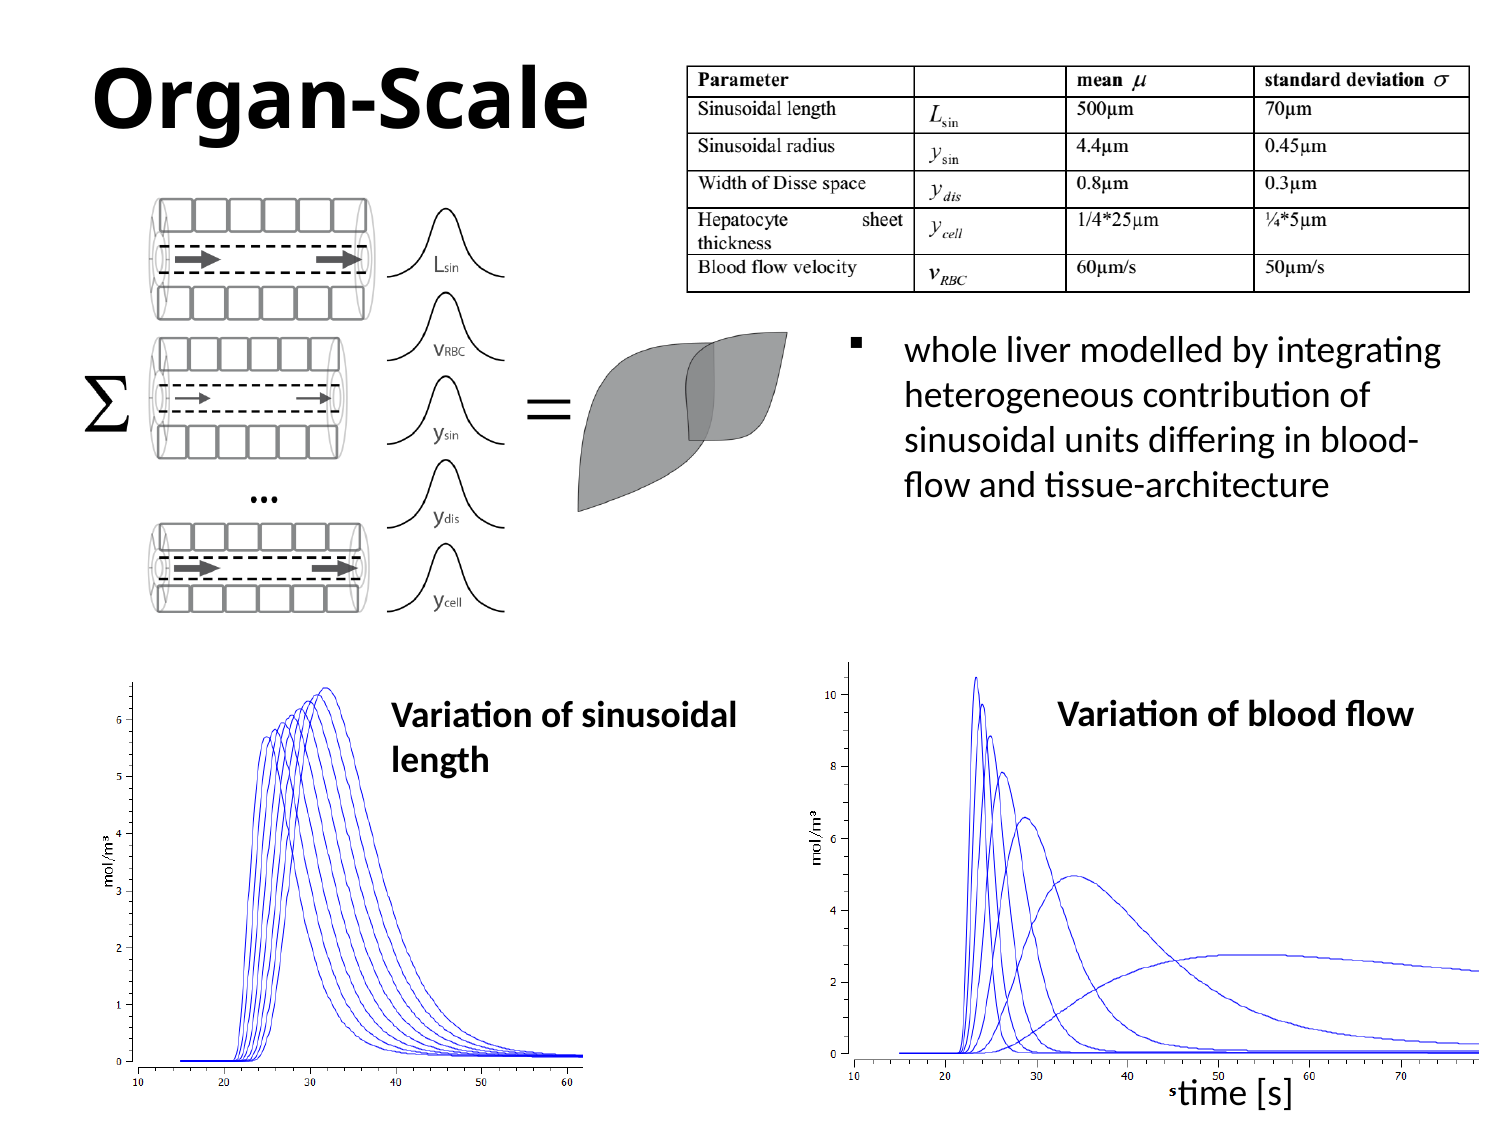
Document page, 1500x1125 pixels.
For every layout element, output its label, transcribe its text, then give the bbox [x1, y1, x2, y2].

text_box time [s] [1163, 1060, 1309, 1121]
picture [99, 682, 583, 1092]
text_box Variation of blood flow [1042, 681, 1430, 742]
picture [60, 49, 1495, 613]
text_box Variation of sinusoidal length [376, 683, 754, 788]
title Organ-Scale [75, 1, 1425, 169]
list whole liver modelled by integrating heterogeneous contribution of sinusoidal units differing in blood-flow and tissue-architecture [832, 317, 1463, 662]
picture [806, 662, 1479, 1098]
